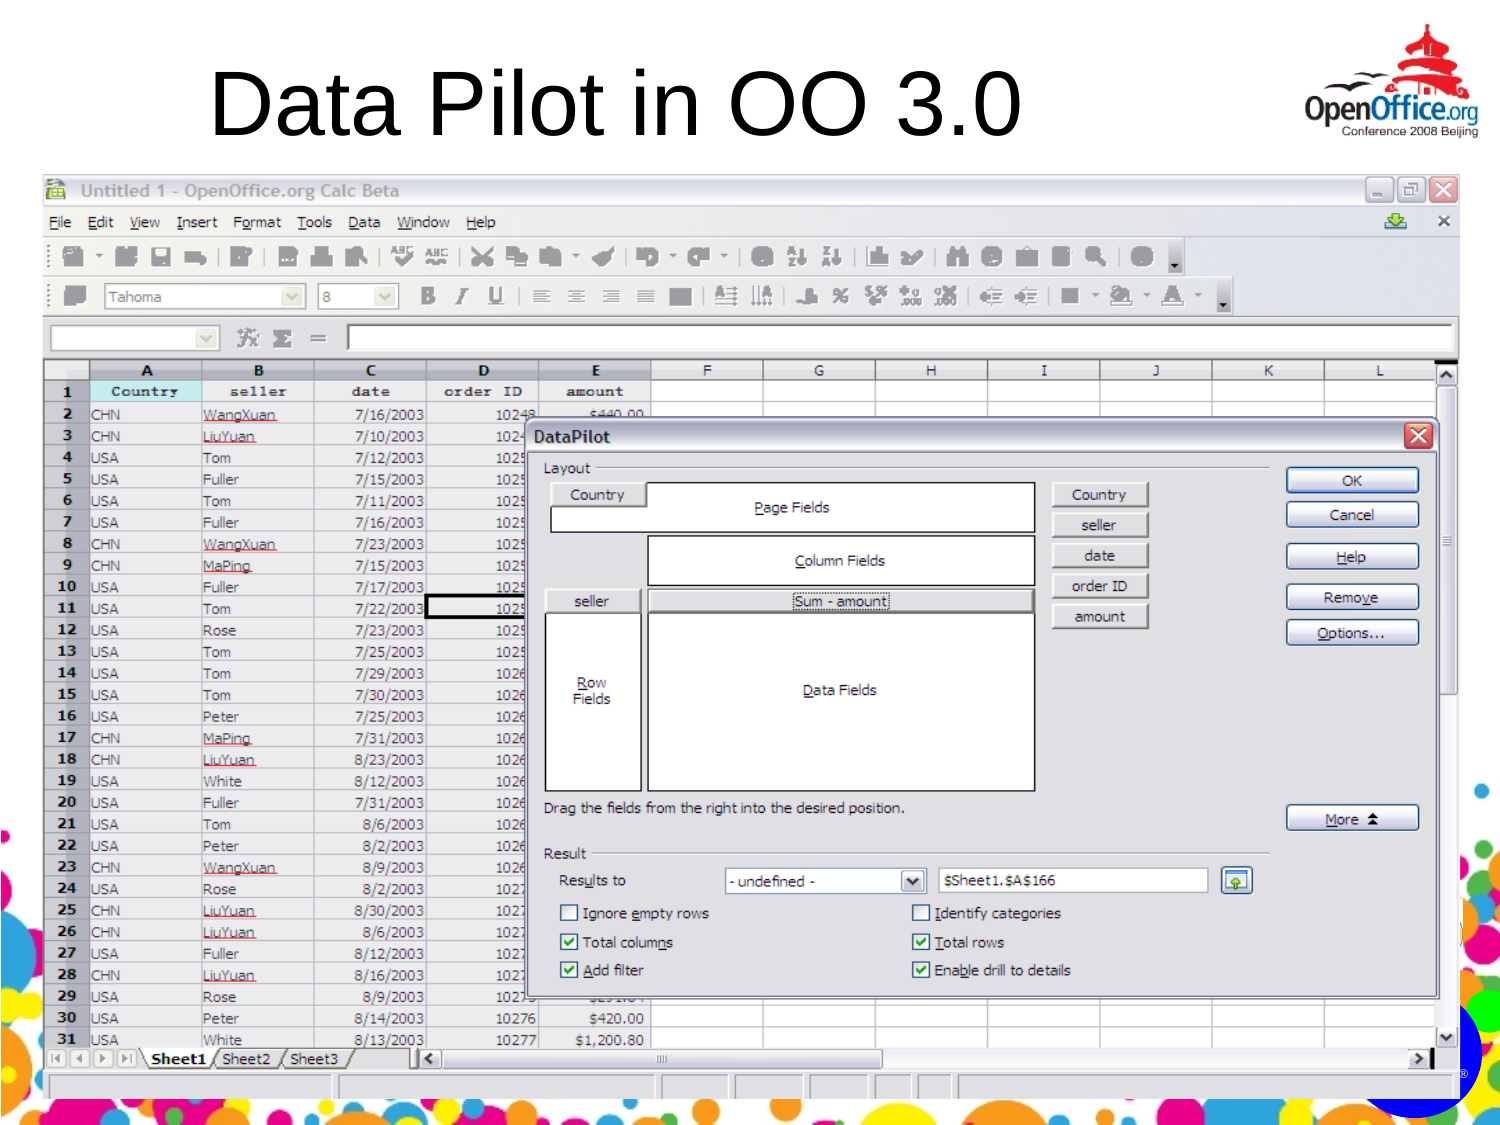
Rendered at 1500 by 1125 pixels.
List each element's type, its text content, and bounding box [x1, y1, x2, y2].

picture [1296, 17, 1488, 152]
picture [1, 174, 1500, 1125]
title Data Pilot in OO 3.0 [83, 10, 1149, 174]
